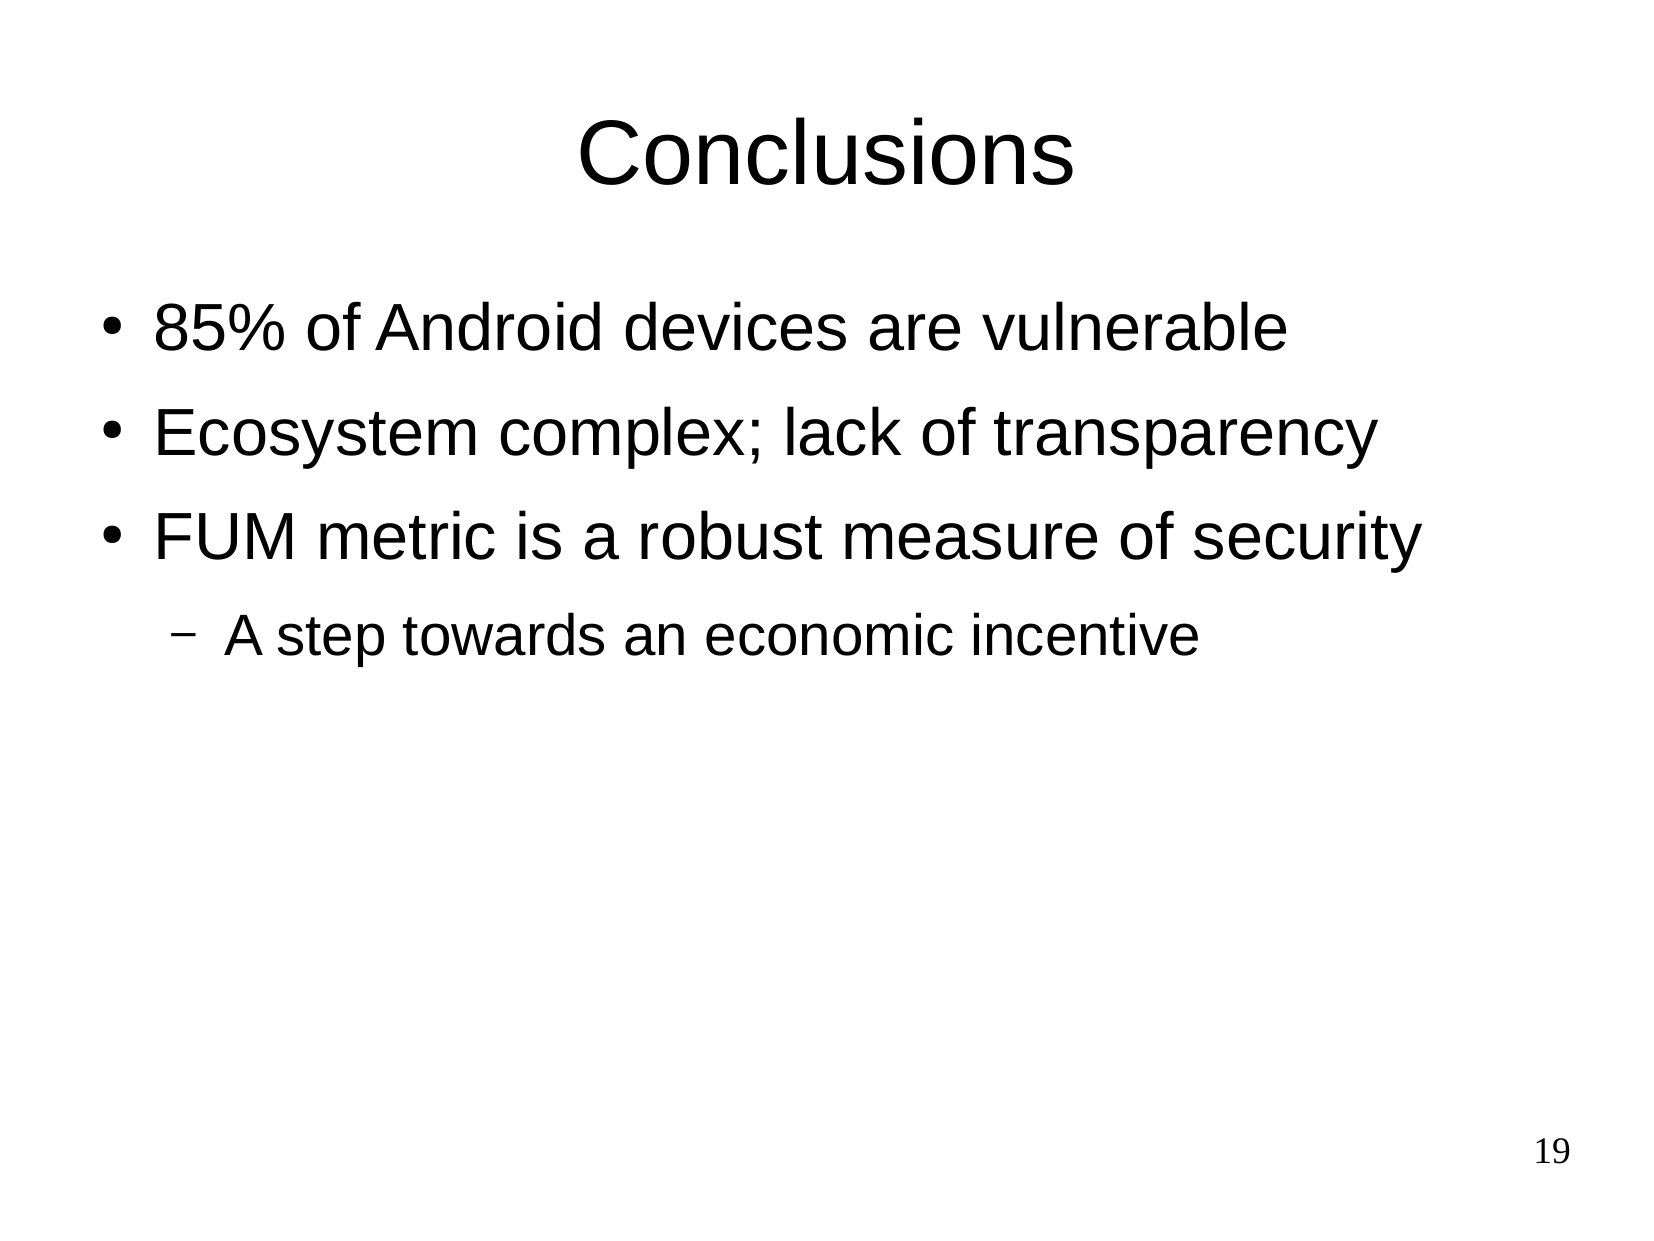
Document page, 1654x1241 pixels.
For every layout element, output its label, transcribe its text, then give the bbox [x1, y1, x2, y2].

list 85% of Android devices are vulnerable Ecosystem complex; lack of transparency FUM metric is a robust measure of security A step towards an economic incentive [82, 290, 1571, 1109]
title Conclusions [82, 49, 1571, 257]
